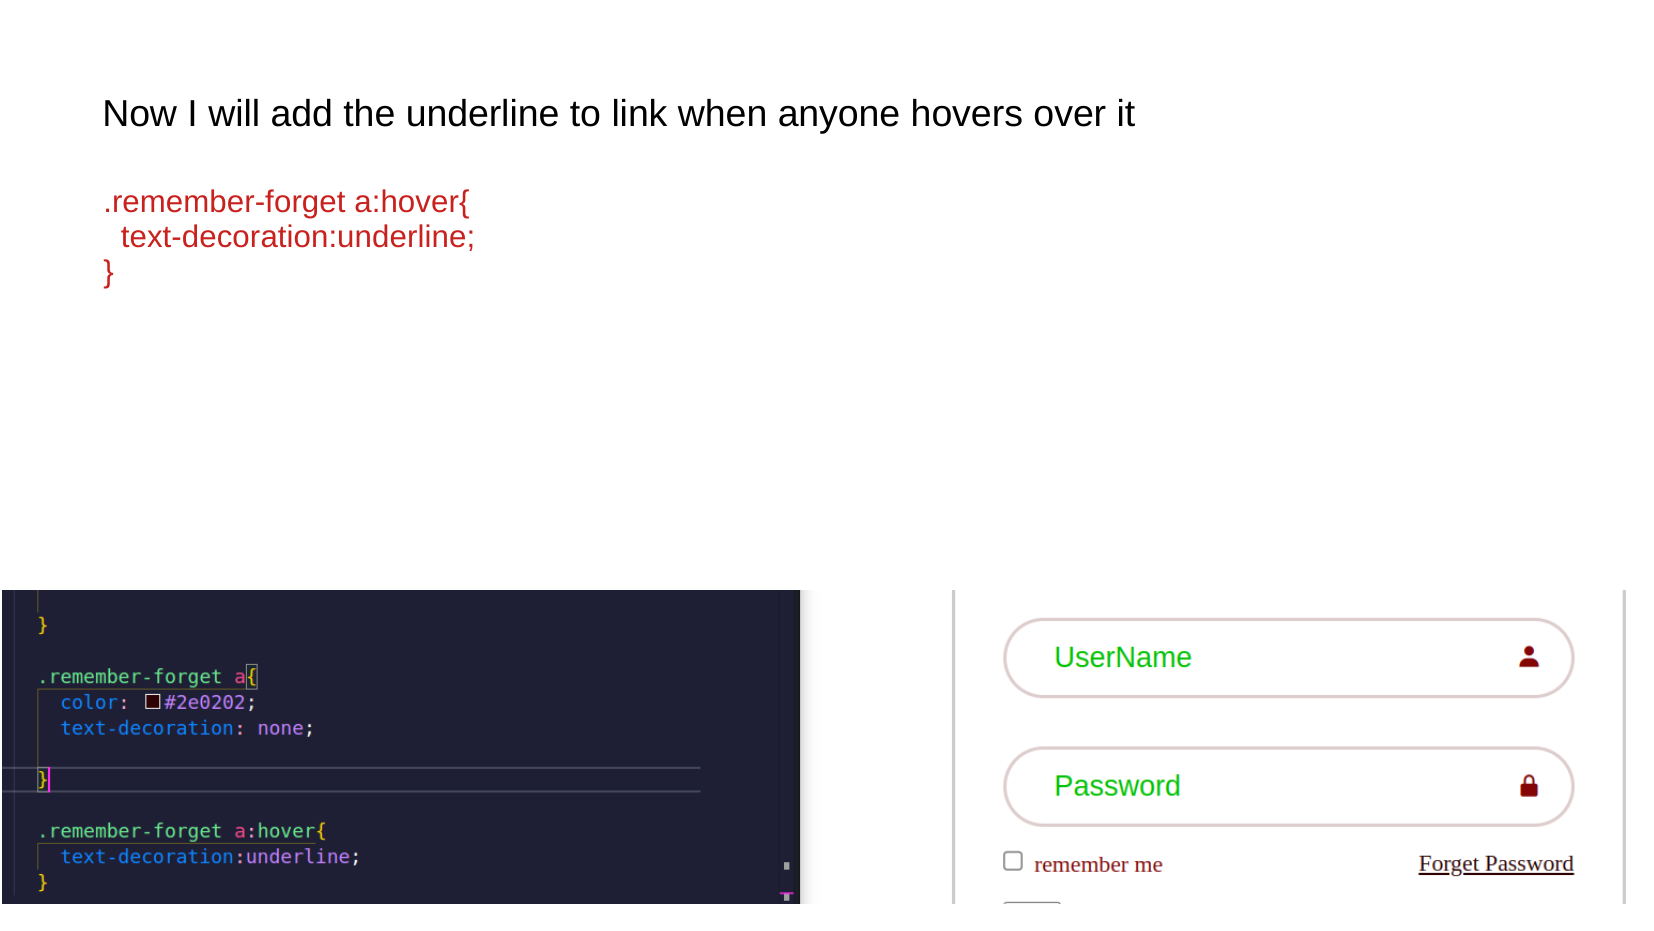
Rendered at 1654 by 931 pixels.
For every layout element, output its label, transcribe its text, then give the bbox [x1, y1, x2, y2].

text_box Now I will add the underline to link when anyone hovers over it [87, 84, 1162, 142]
picture [2, 590, 1654, 904]
text_box .remember-forget a:hover{ text-decoration:underline; } [88, 177, 491, 297]
